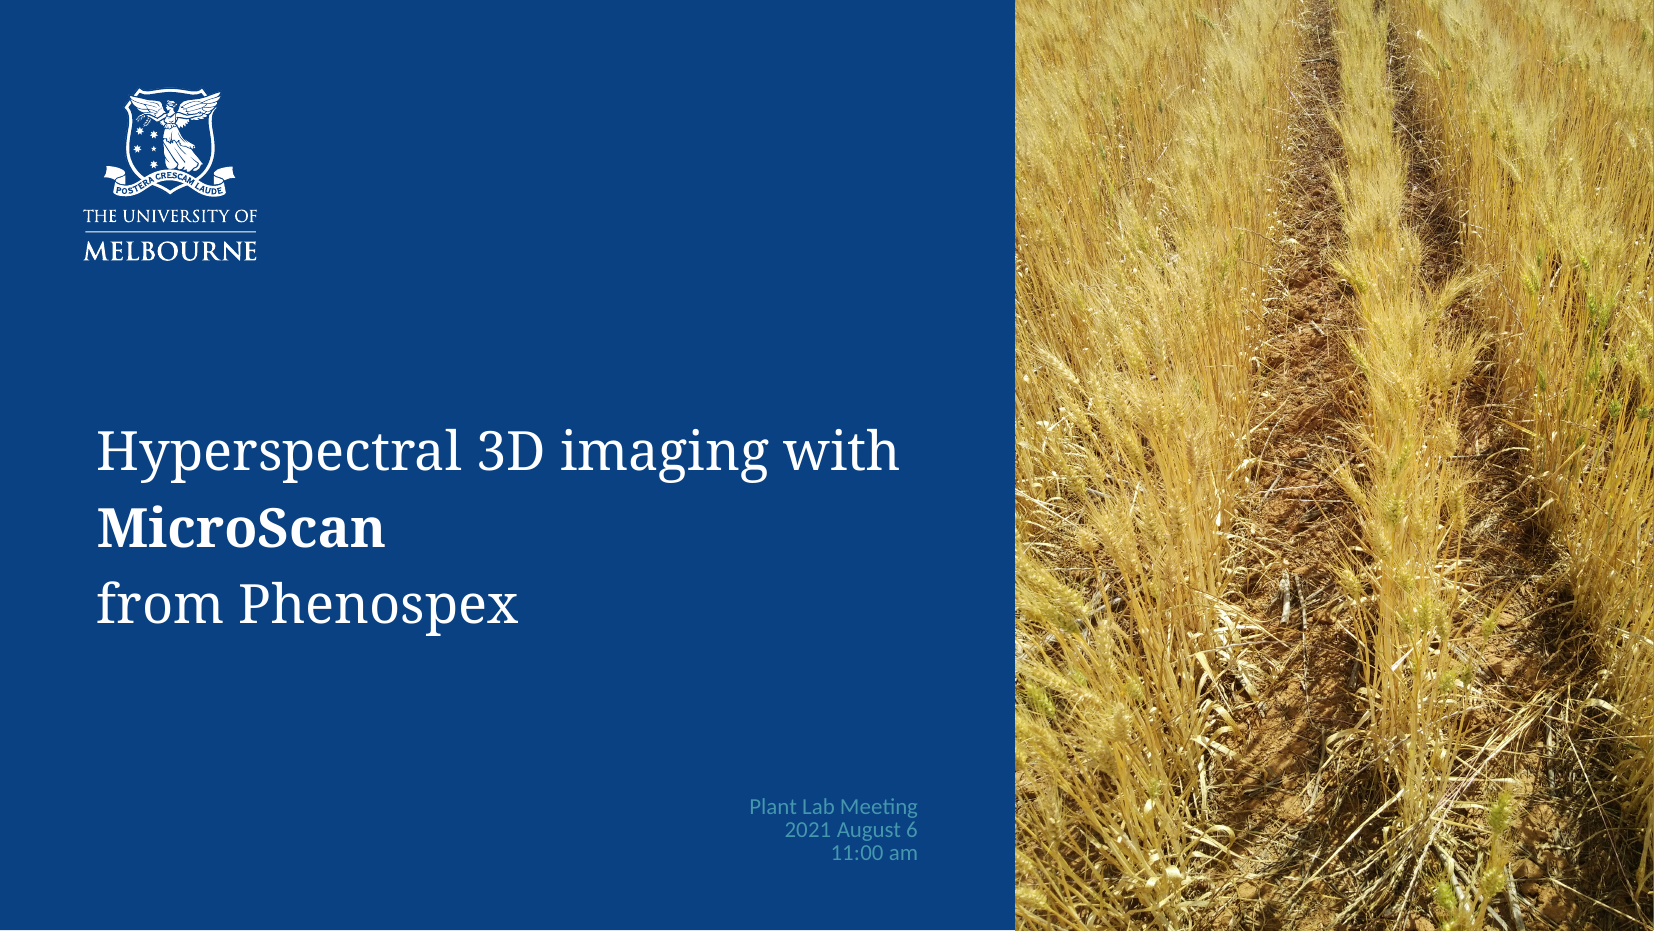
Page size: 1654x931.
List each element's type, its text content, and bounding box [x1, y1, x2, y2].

text_box Plant Lab Meeting 2021 August 6 11:00 am [448, 778, 934, 886]
picture [1015, 0, 1654, 931]
text_box Hyperspectral 3D imaging with MicroScan from Phenospex [82, 401, 993, 782]
